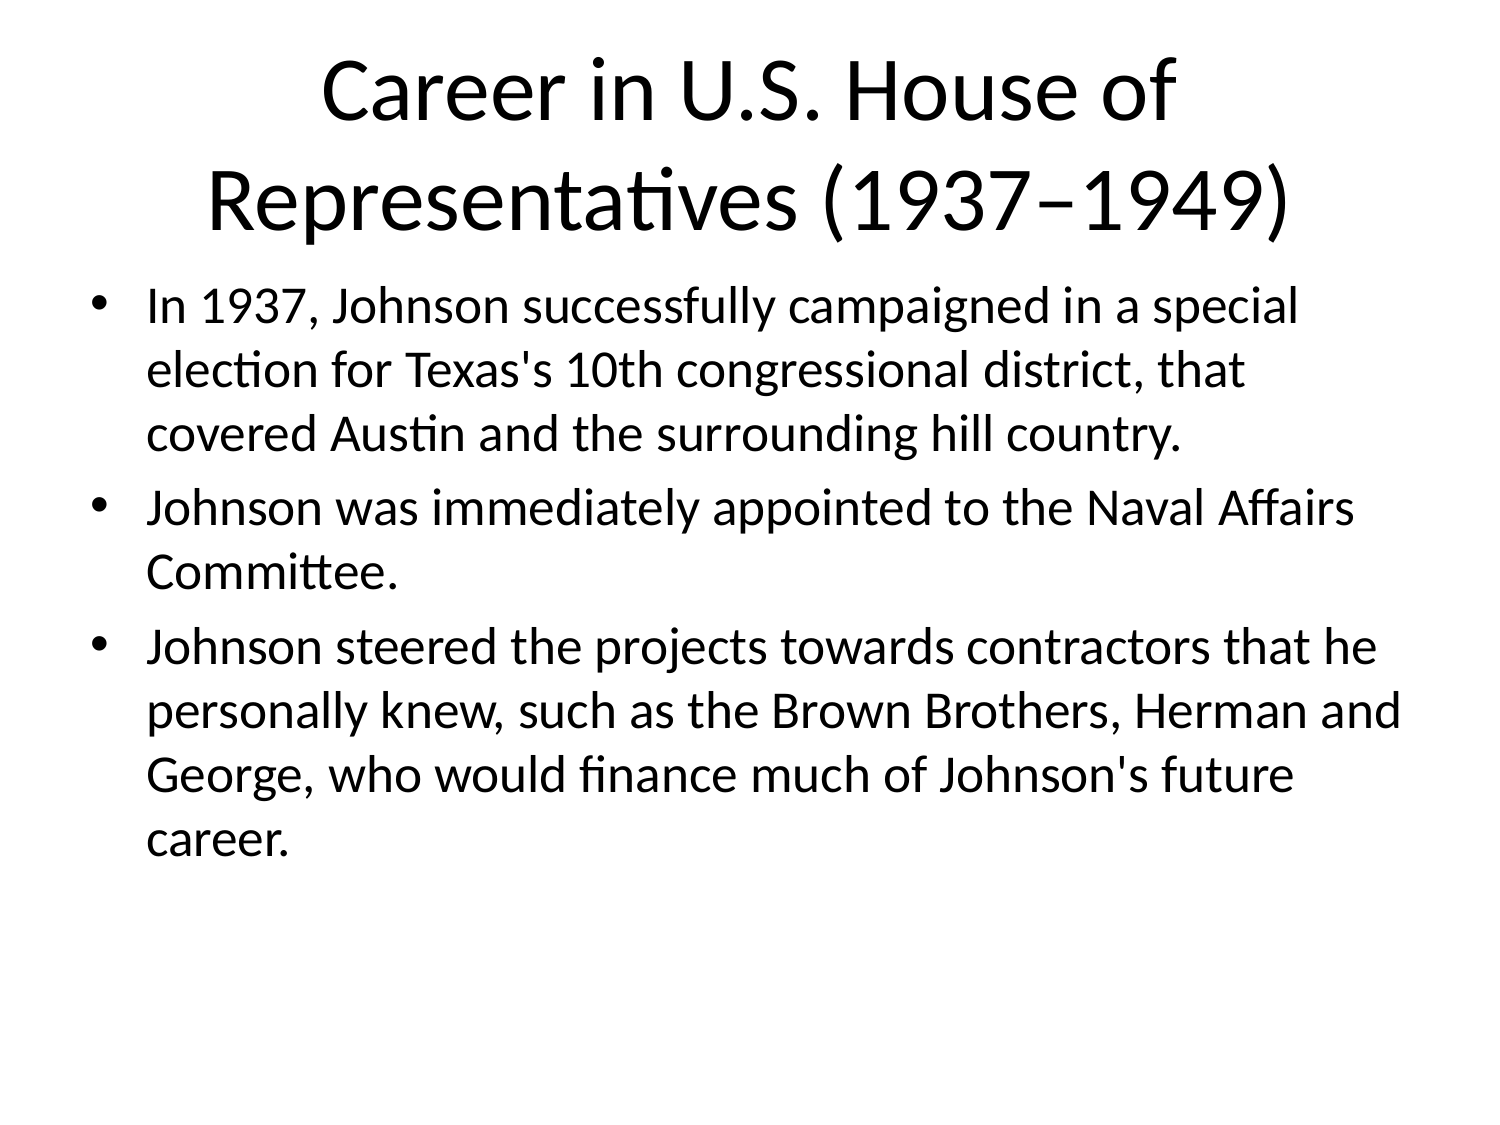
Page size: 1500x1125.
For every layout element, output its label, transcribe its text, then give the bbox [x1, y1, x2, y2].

title Career in U.S. House of Representatives (1937–1949) [75, 45, 1425, 233]
list In 1937, Johnson successfully campaigned in a special election for Texas's 10th congressional district, that covered Austin and the surrounding hill country. Johnson was immediately appointed to the Naval Affairs Committee. Johnson steered the projects towards contractors that he personally knew, such as the Brown Brothers, Herman and George, who would finance much of Johnson's future career. [75, 262, 1425, 1005]
